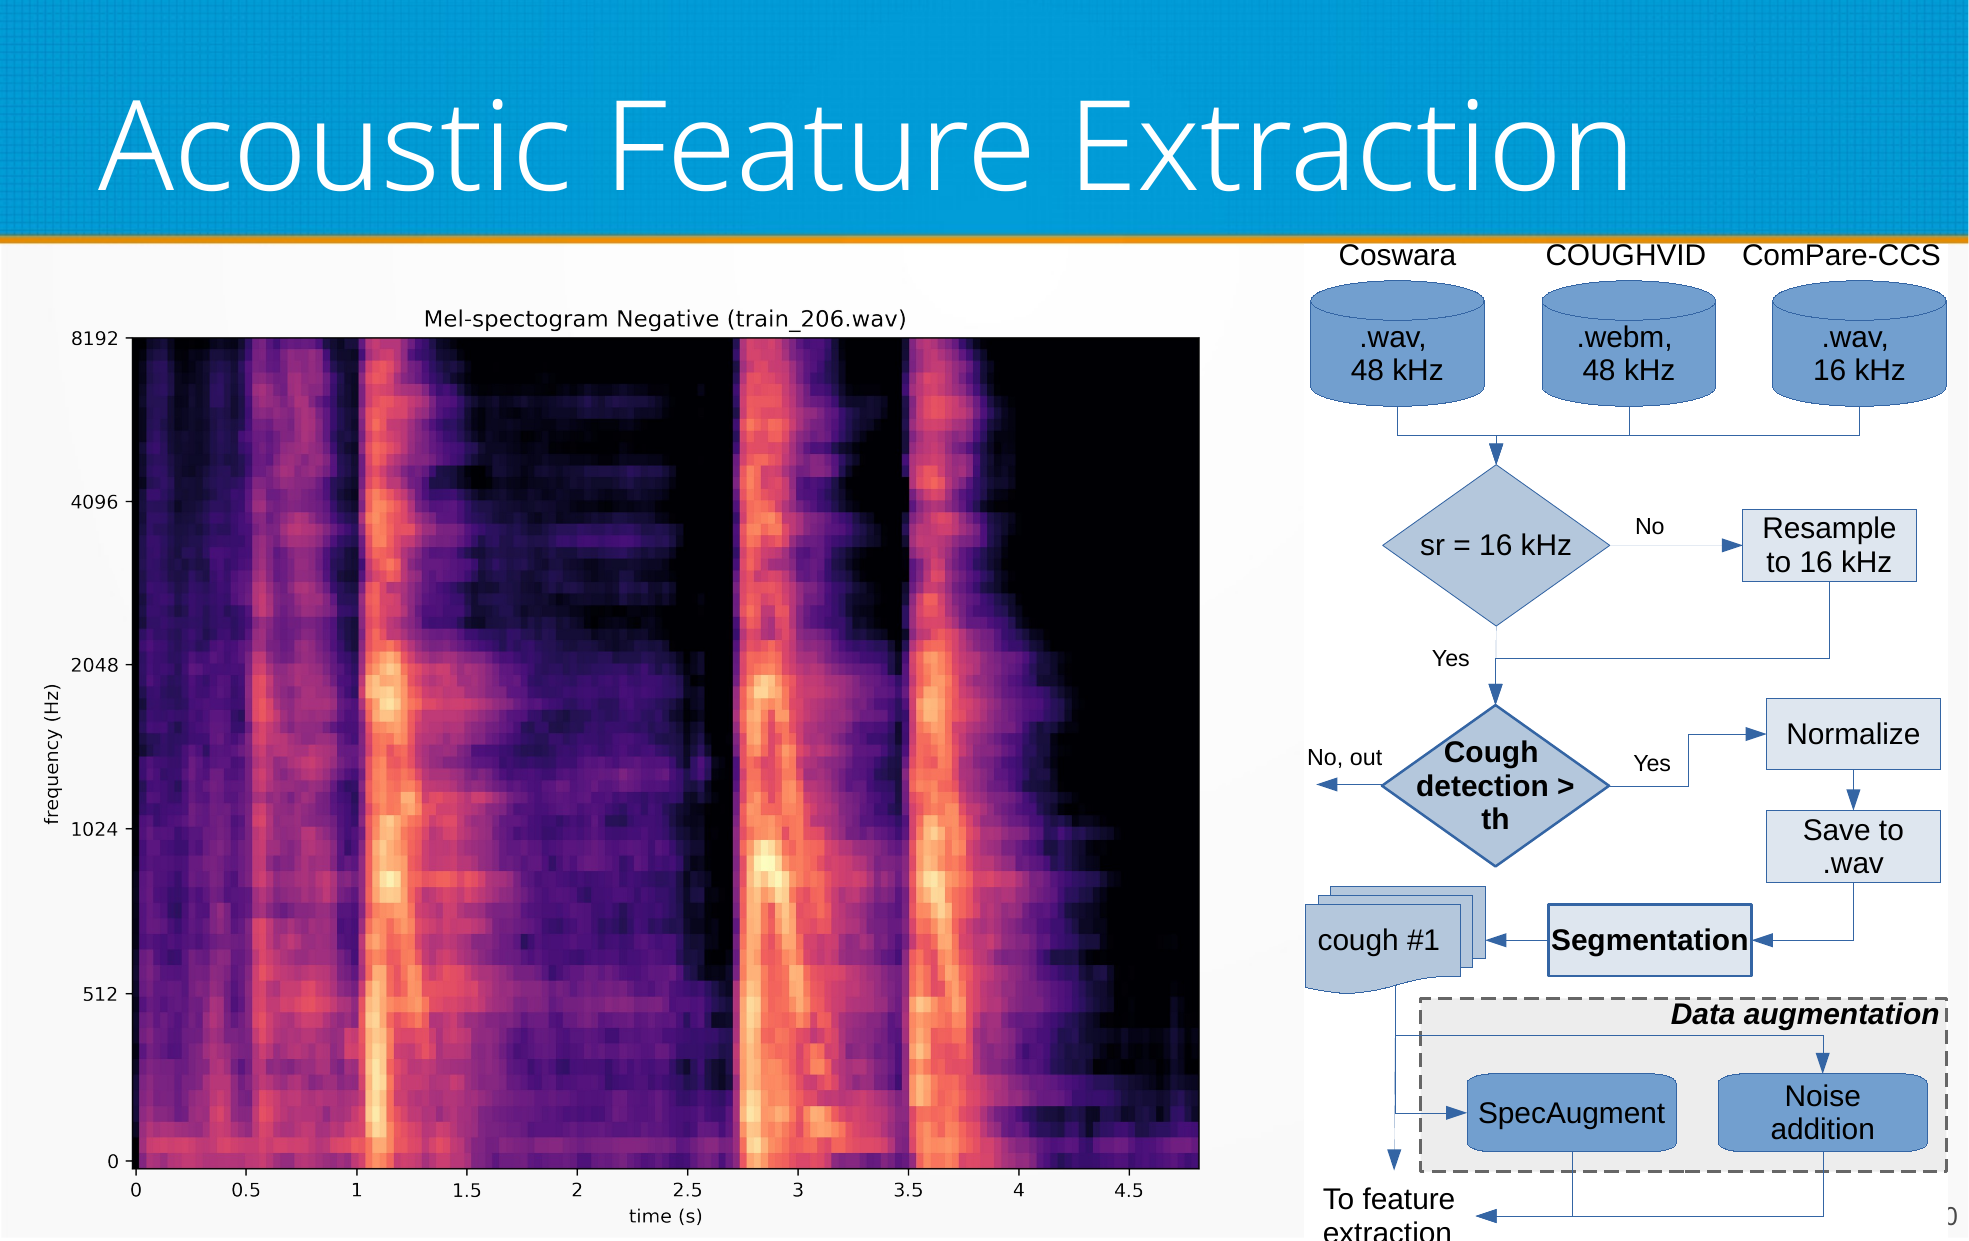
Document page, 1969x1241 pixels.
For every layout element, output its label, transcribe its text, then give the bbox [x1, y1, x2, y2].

title Acoustic Feature Extraction [98, 19, 1870, 227]
picture [0, 233, 1969, 1241]
